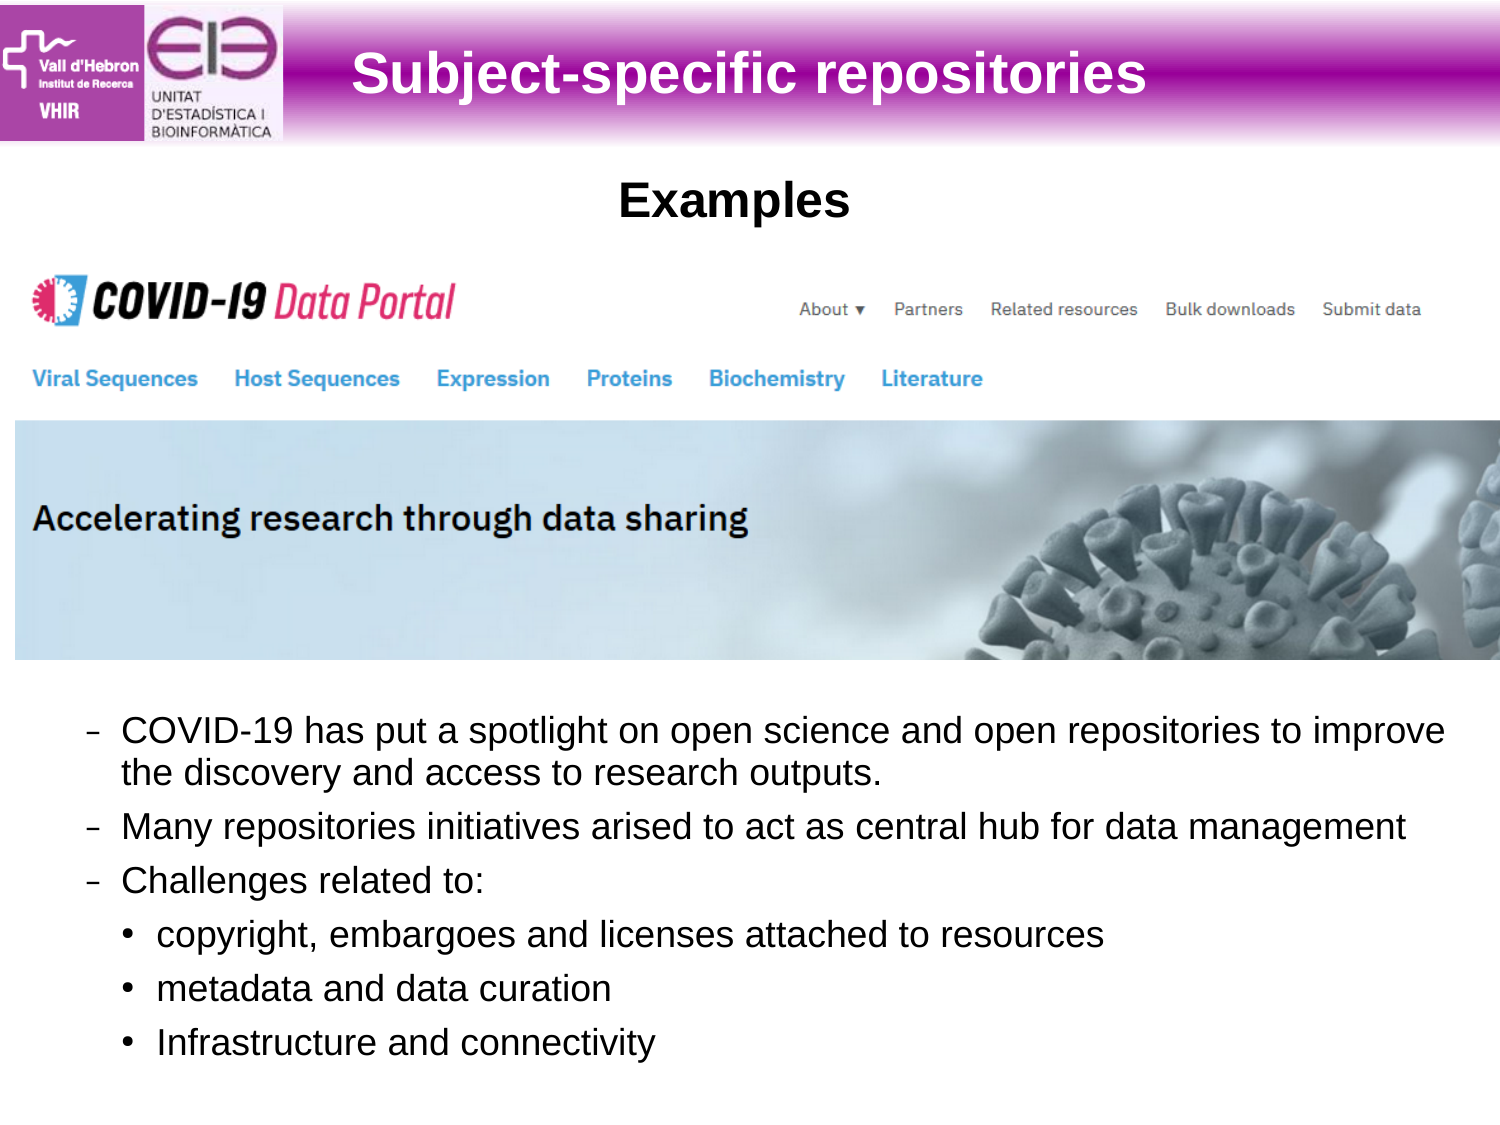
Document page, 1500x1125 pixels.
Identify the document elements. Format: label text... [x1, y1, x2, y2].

text_box Examples [285, 164, 1186, 270]
picture [15, 270, 1500, 660]
picture [0, 5, 284, 141]
text_box Subject-specific repositories [0, 0, 1500, 148]
text_box COVID-19 has put a spotlight on open science and open repositories to improve the discovery and access to research outputs. Many repositories initiatives arised to act as central hub for data management Challenges related to: copyright, embargoes and licenses attached to resources metadata and data curation Infrastructure and connectivity [0, 647, 1500, 1114]
